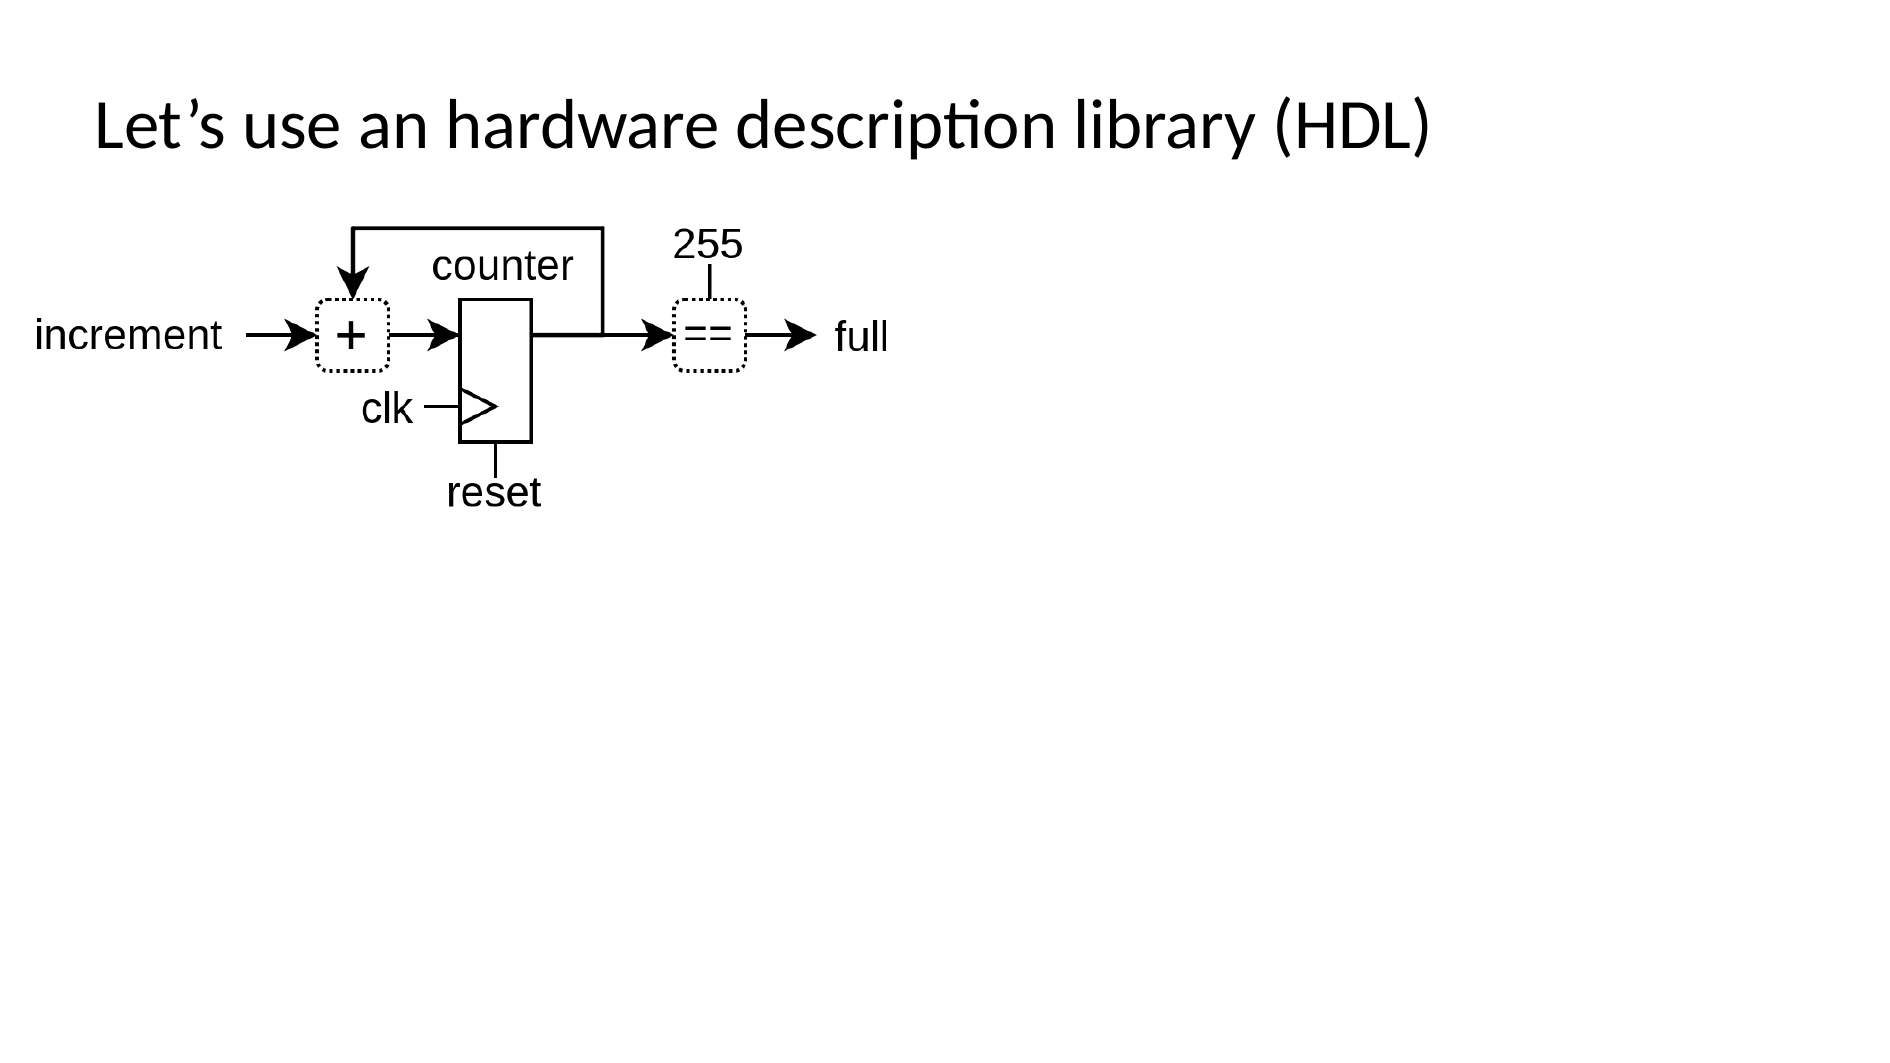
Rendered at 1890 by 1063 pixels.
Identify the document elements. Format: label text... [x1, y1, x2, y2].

title Let’s use an hardware description library (HDL) [94, 42, 1796, 220]
picture [0, 165, 993, 565]
